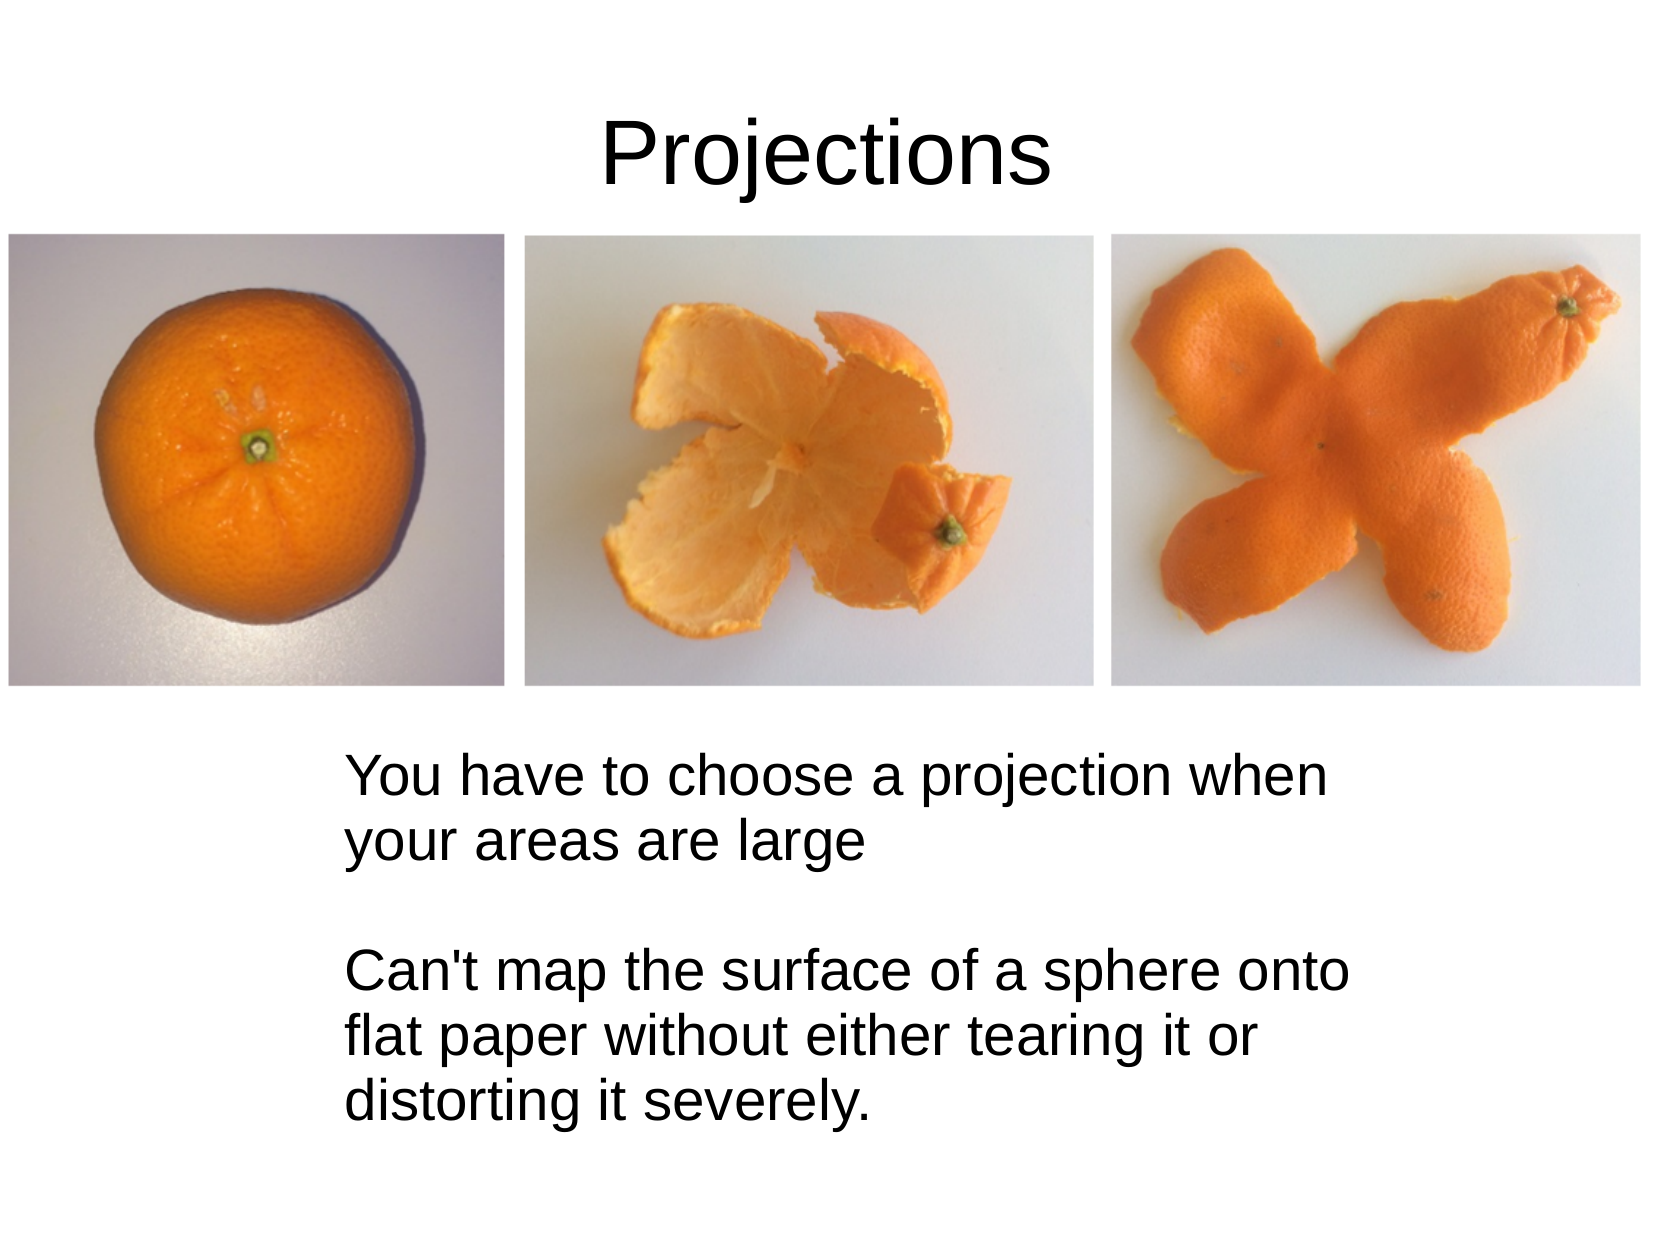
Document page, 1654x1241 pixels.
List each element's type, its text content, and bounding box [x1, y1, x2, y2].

title Projections [82, 49, 1571, 224]
text_box You have to choose a projection when your areas are large Can't map the surface of a sphere onto flat paper without either tearing it or distorting it severely. [330, 735, 1441, 1140]
picture [0, 224, 1654, 692]
